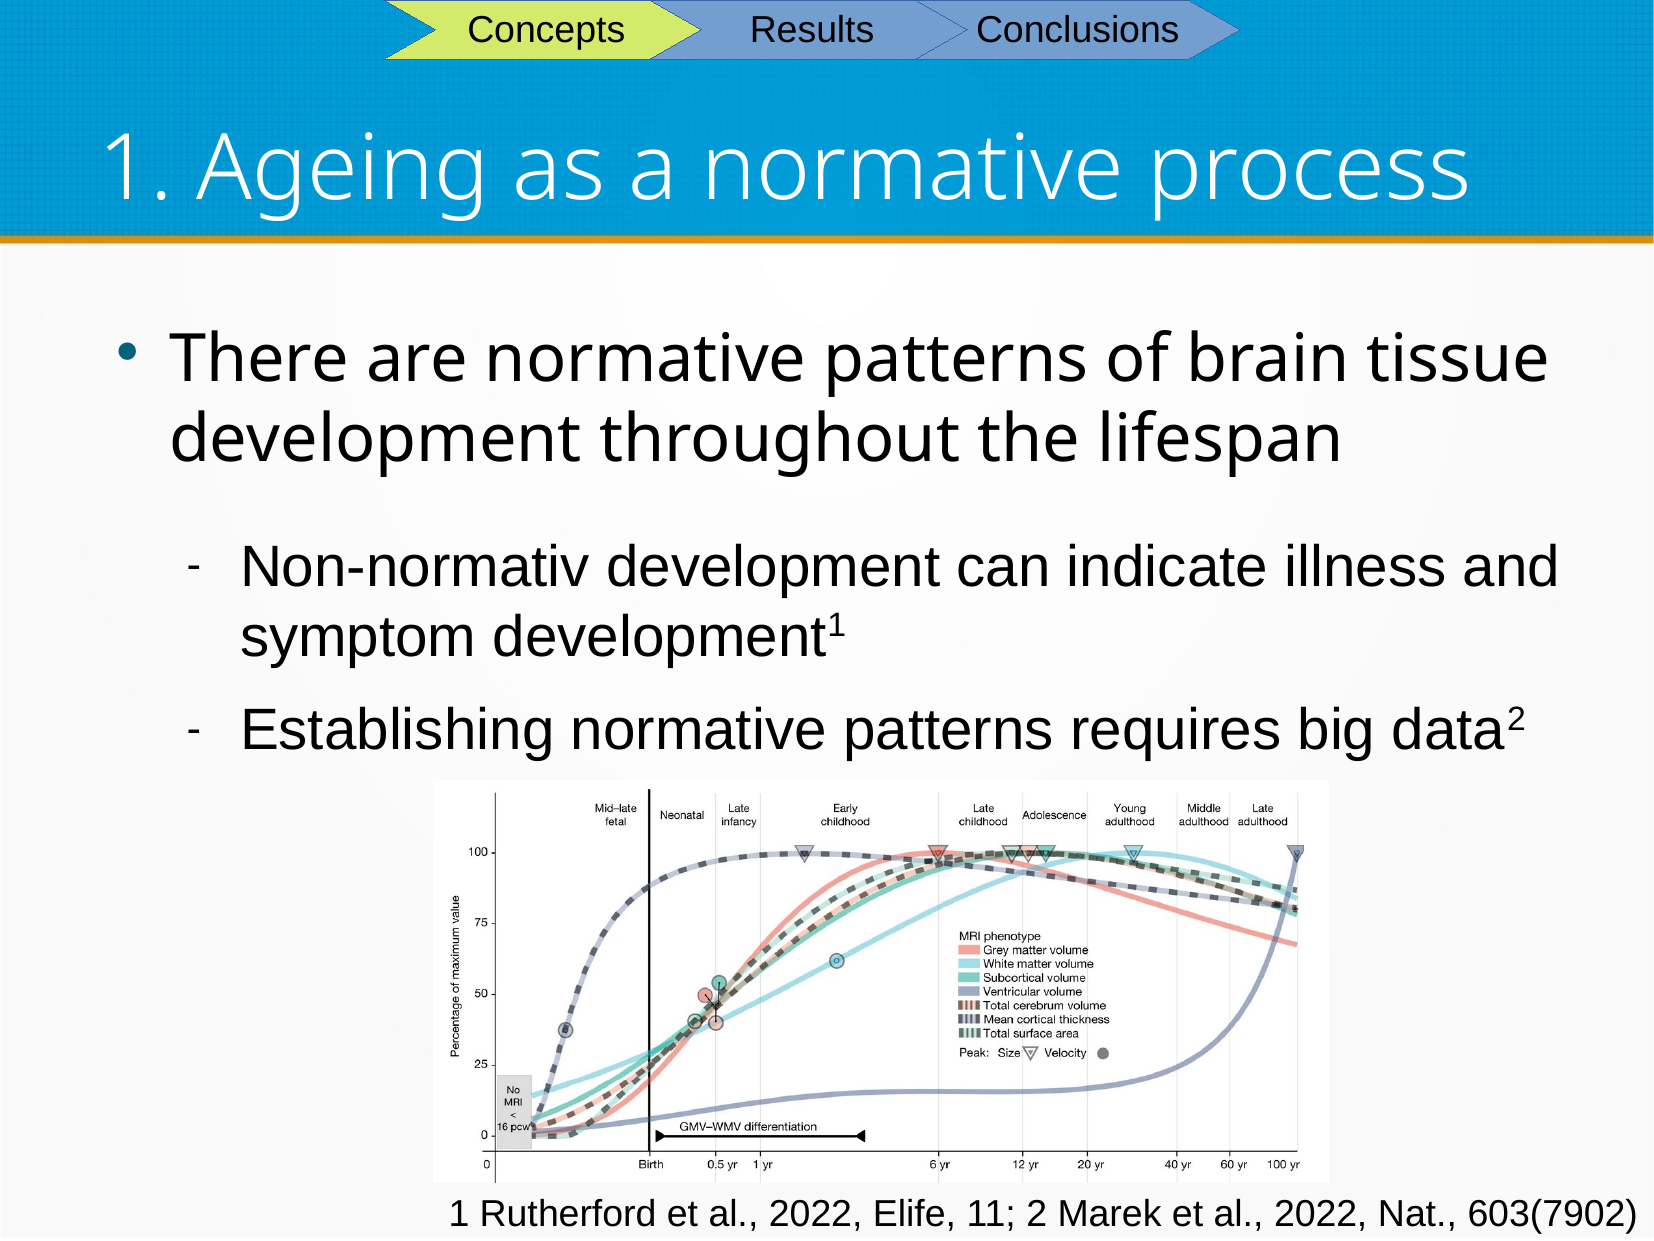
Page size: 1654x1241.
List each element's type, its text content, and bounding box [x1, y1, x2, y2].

list There are normative patterns of brain tissue development throughout the lifespan Non-normativ development can indicate illness and symptom development1 Establishing normative patterns requires big data2 [98, 315, 1654, 827]
text_box Conclusions [915, 0, 1241, 60]
title 1. Ageing as a normative process [98, 19, 1654, 227]
text_box Results [649, 0, 966, 60]
text_box Concepts [383, 0, 700, 60]
text_box 1 Rutherford et al., 2022, Elife, 11; 2 Marek et al., 2022, Nat., 603(7902) [433, 1181, 1654, 1240]
picture [0, 233, 1654, 1241]
